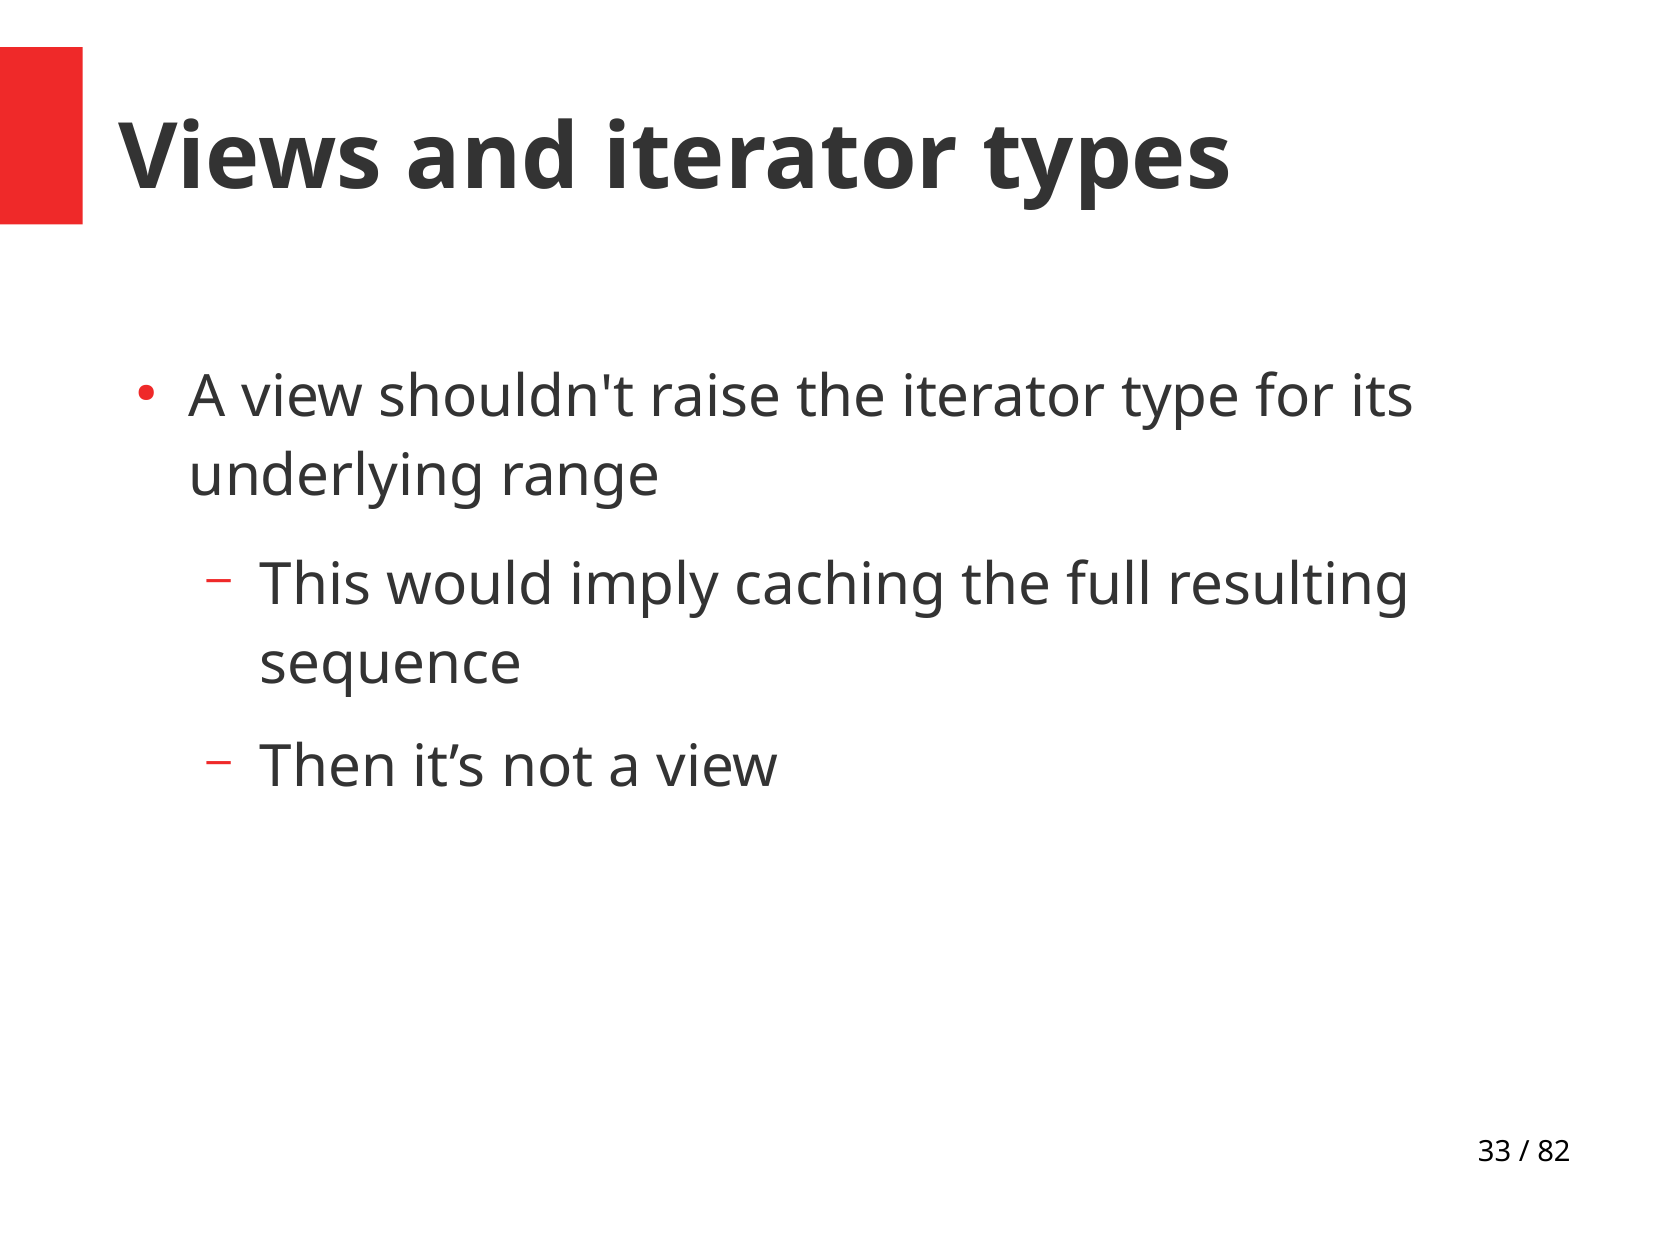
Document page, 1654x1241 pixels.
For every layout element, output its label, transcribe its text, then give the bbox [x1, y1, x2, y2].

list A view shouldn't raise the iterator type for its underlying range This would imply caching the full resulting sequence Then it’s not a view [118, 354, 1536, 1074]
title Views and iterator types [118, 49, 1571, 257]
